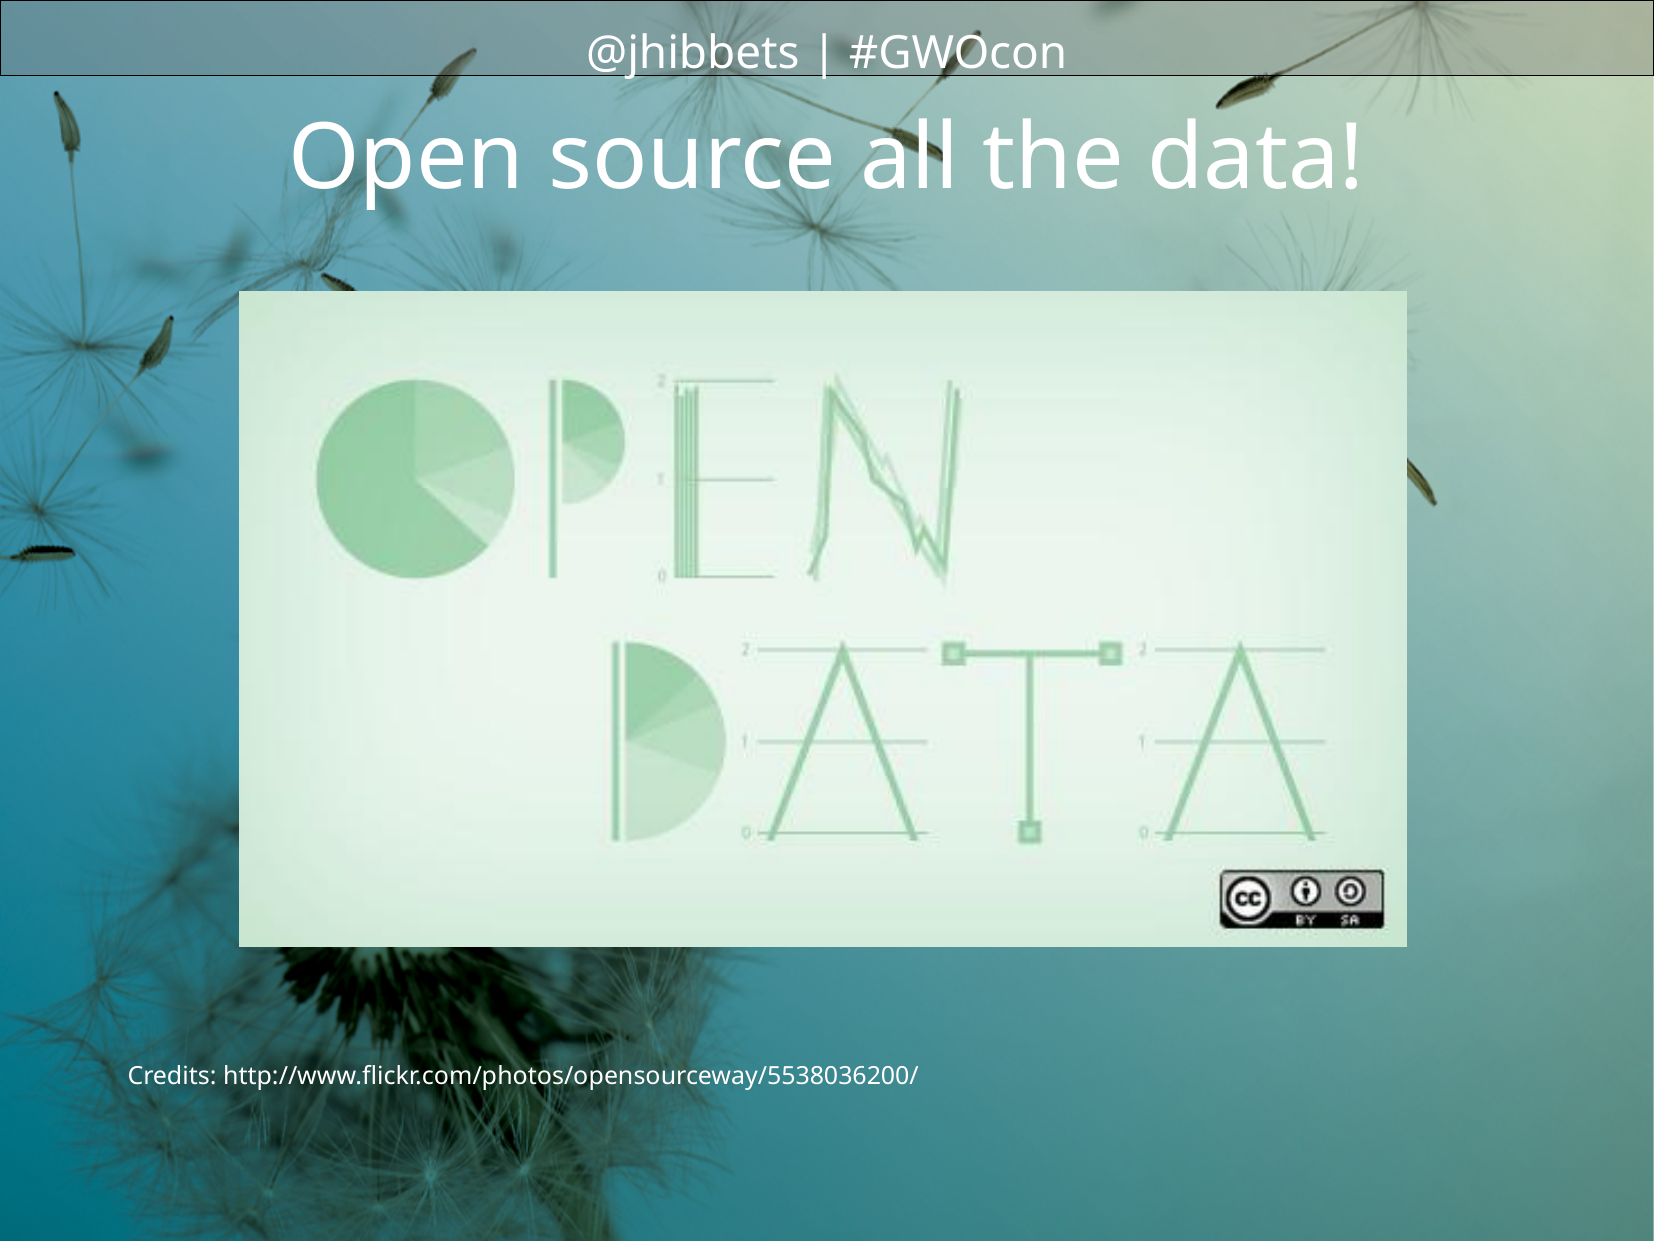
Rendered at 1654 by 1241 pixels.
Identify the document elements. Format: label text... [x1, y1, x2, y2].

picture [0, 76, 1654, 1241]
title Open source all the data! [82, 49, 1571, 257]
text_box Credits: http://www.flickr.com/photos/opensourceway/5538036200/ [112, 1050, 947, 1094]
